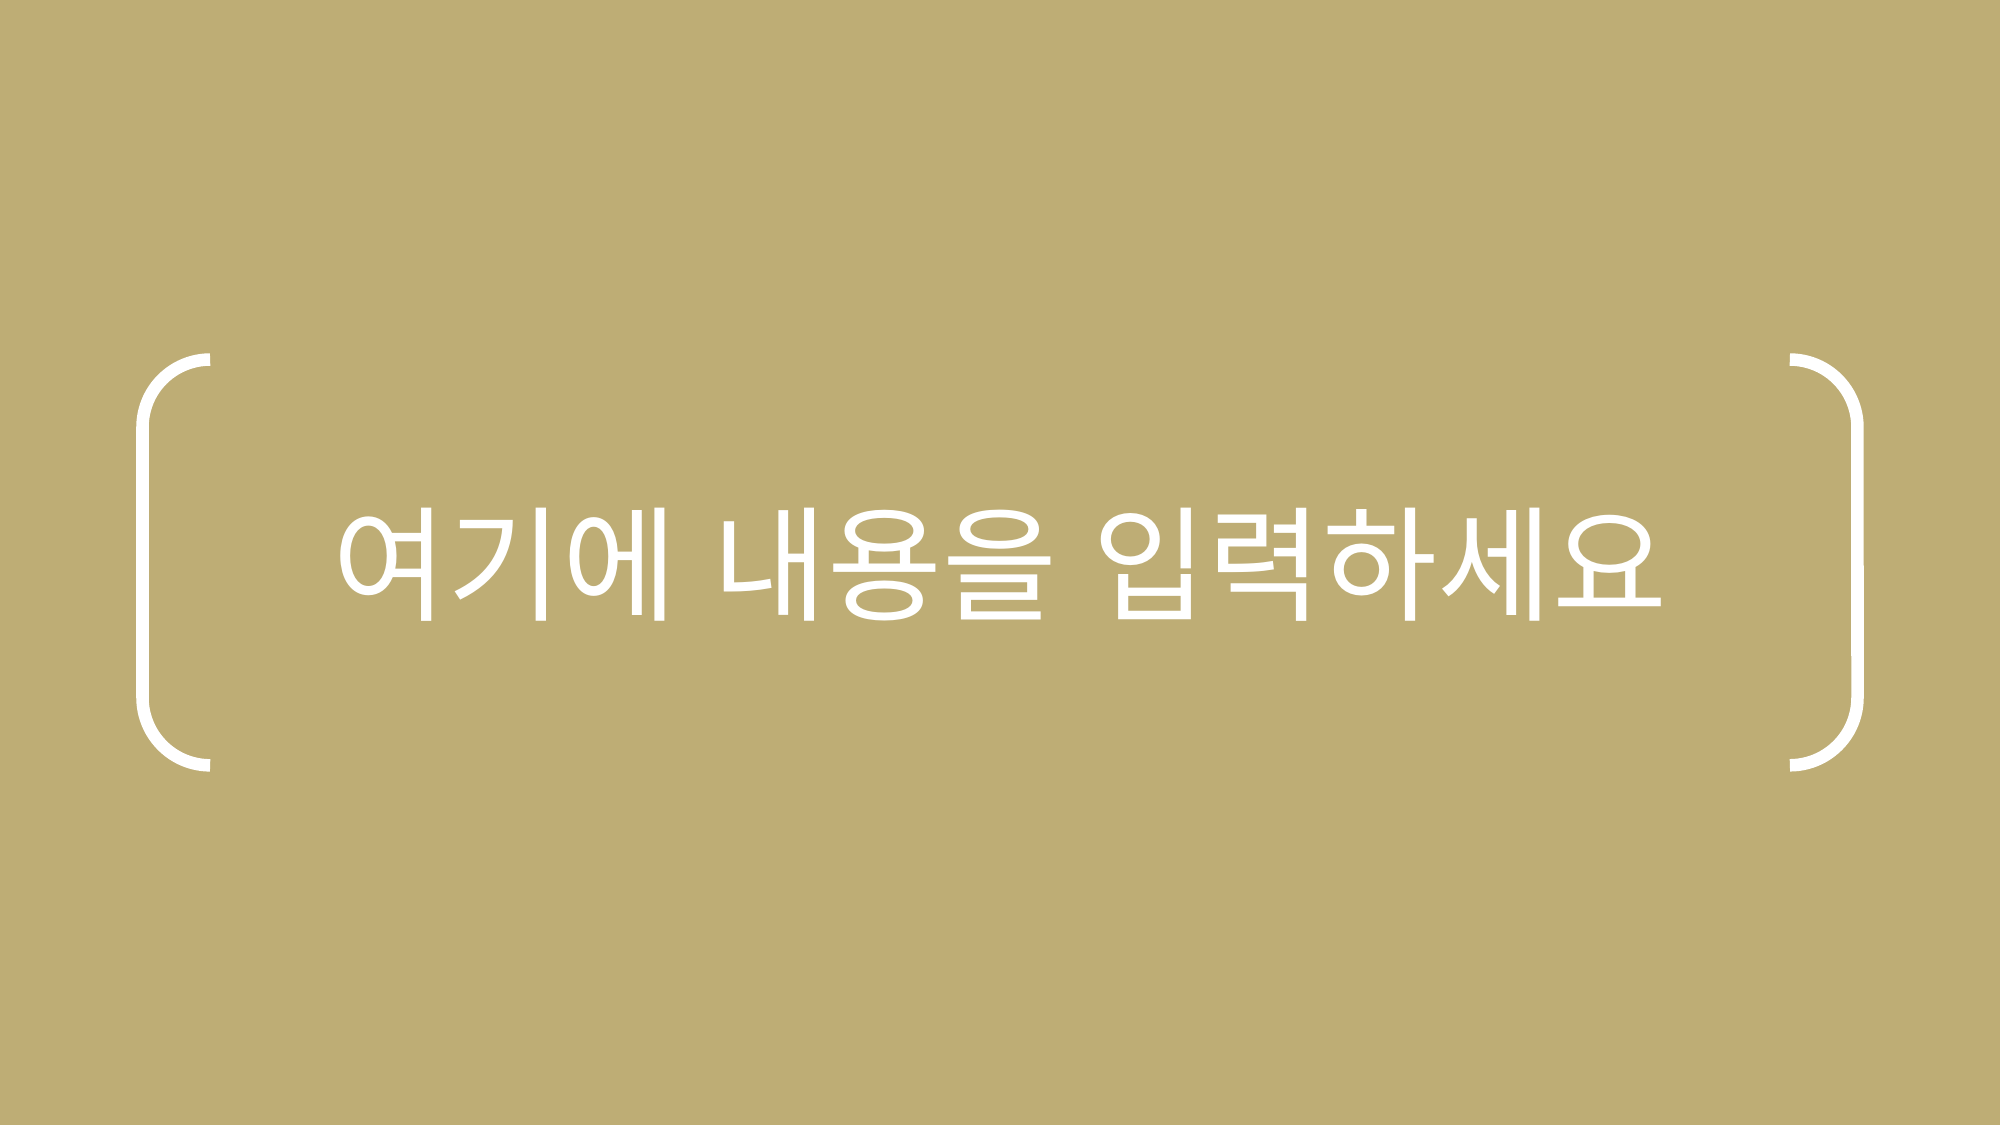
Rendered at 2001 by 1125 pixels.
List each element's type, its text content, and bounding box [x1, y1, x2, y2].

text_box 여기에 내용을 입력하세요 [317, 479, 1683, 644]
